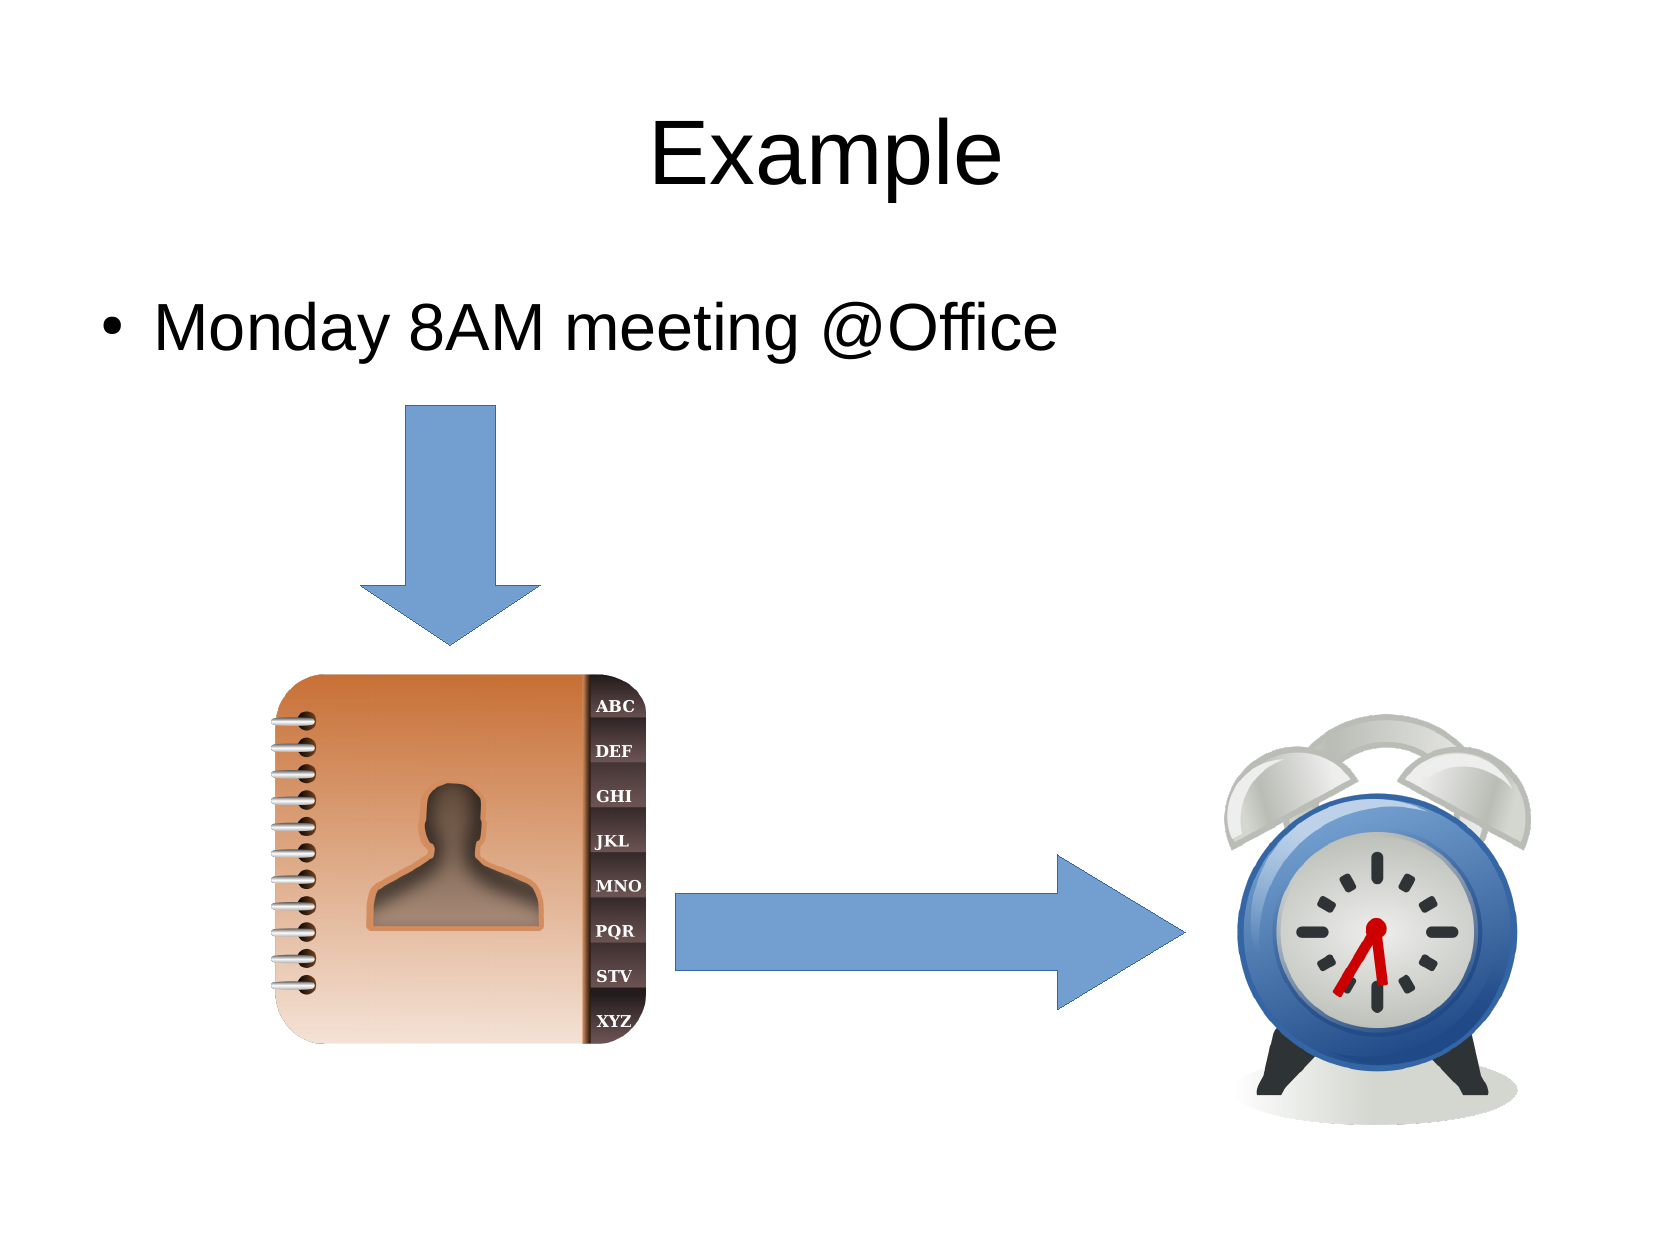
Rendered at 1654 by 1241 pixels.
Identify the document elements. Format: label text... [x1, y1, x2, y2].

text_box [360, 405, 541, 646]
picture [1224, 714, 1531, 1126]
title Example [82, 49, 1571, 257]
text_box [675, 854, 1186, 1010]
picture [271, 674, 646, 1044]
list Monday 8AM meeting @Office [82, 290, 1571, 1010]
